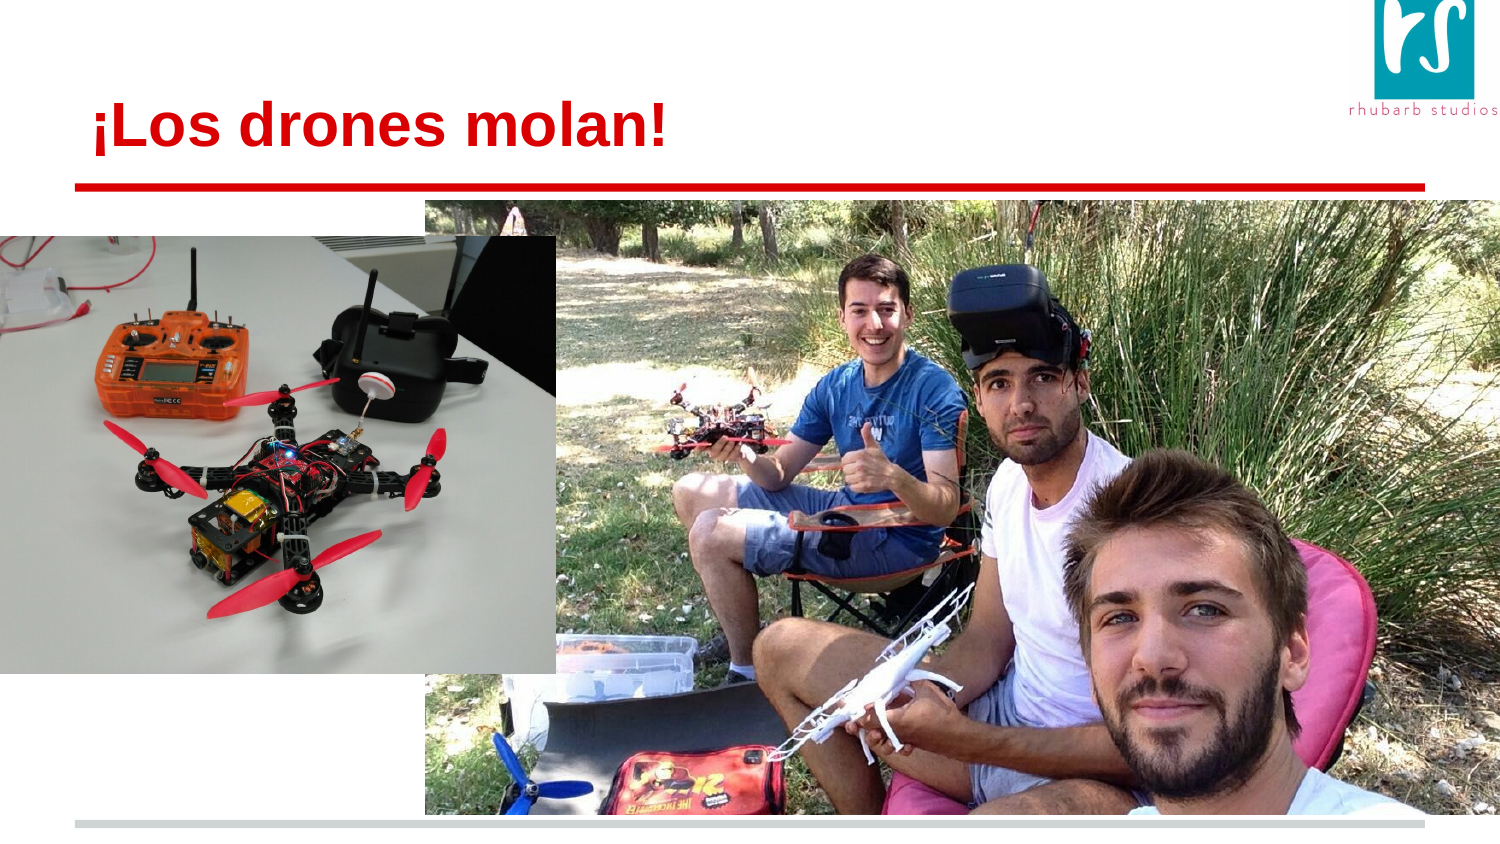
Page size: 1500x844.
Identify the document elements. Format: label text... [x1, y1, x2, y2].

picture [0, 200, 1500, 815]
title ¡Los drones molan! [75, 33, 1425, 175]
picture [1348, 0, 1500, 118]
